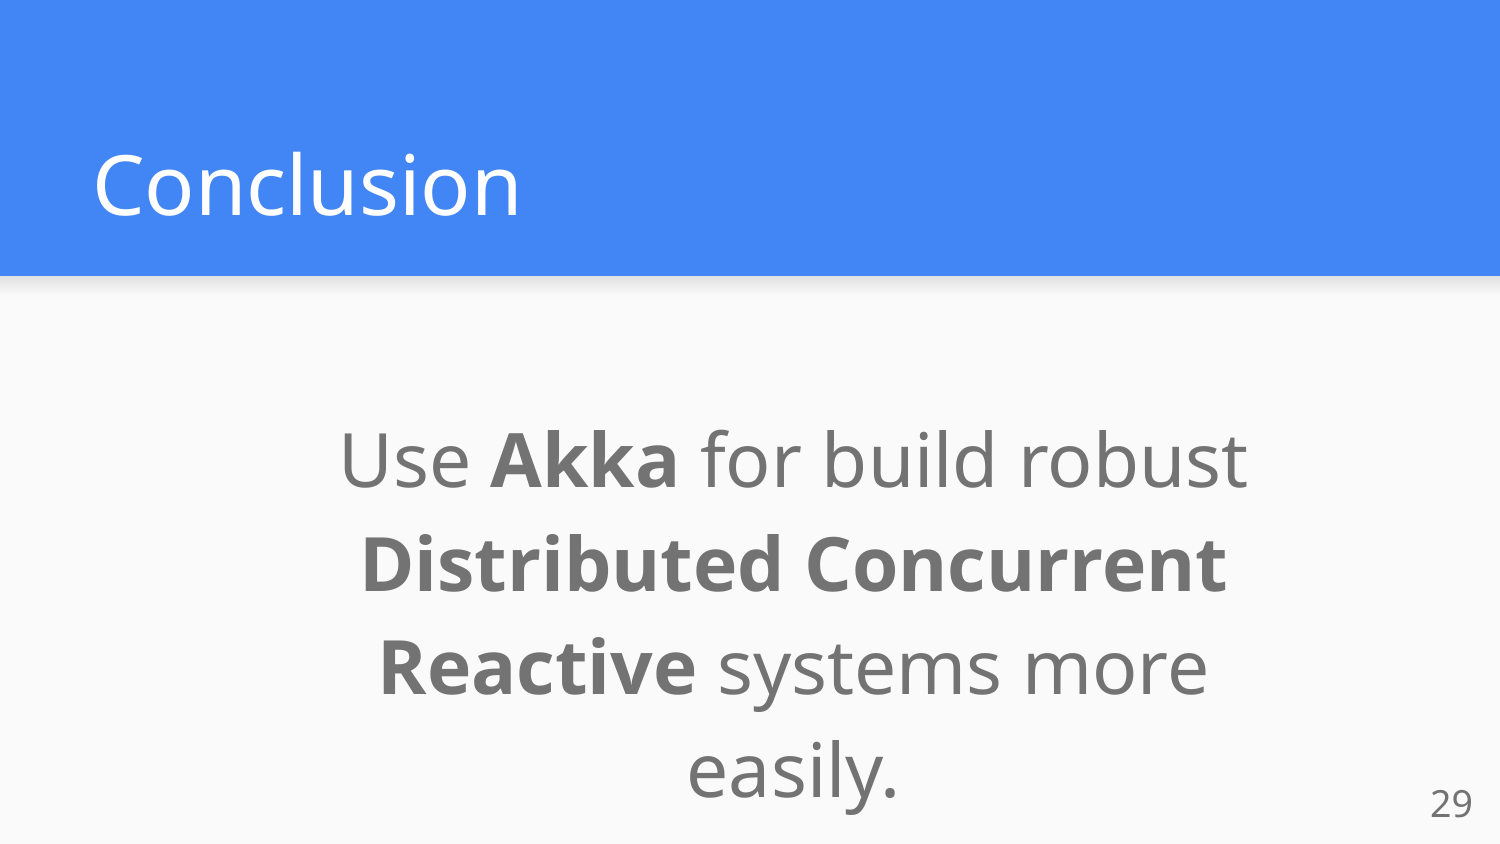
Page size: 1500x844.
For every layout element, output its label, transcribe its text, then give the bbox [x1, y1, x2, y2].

list Use Akka for build robust Distributed Concurrent Reactive systems more easily. Real Time Systems [251, 384, 1337, 844]
title Conclusion [77, 121, 1427, 248]
slide_number 29 [1398, 770, 1489, 835]
